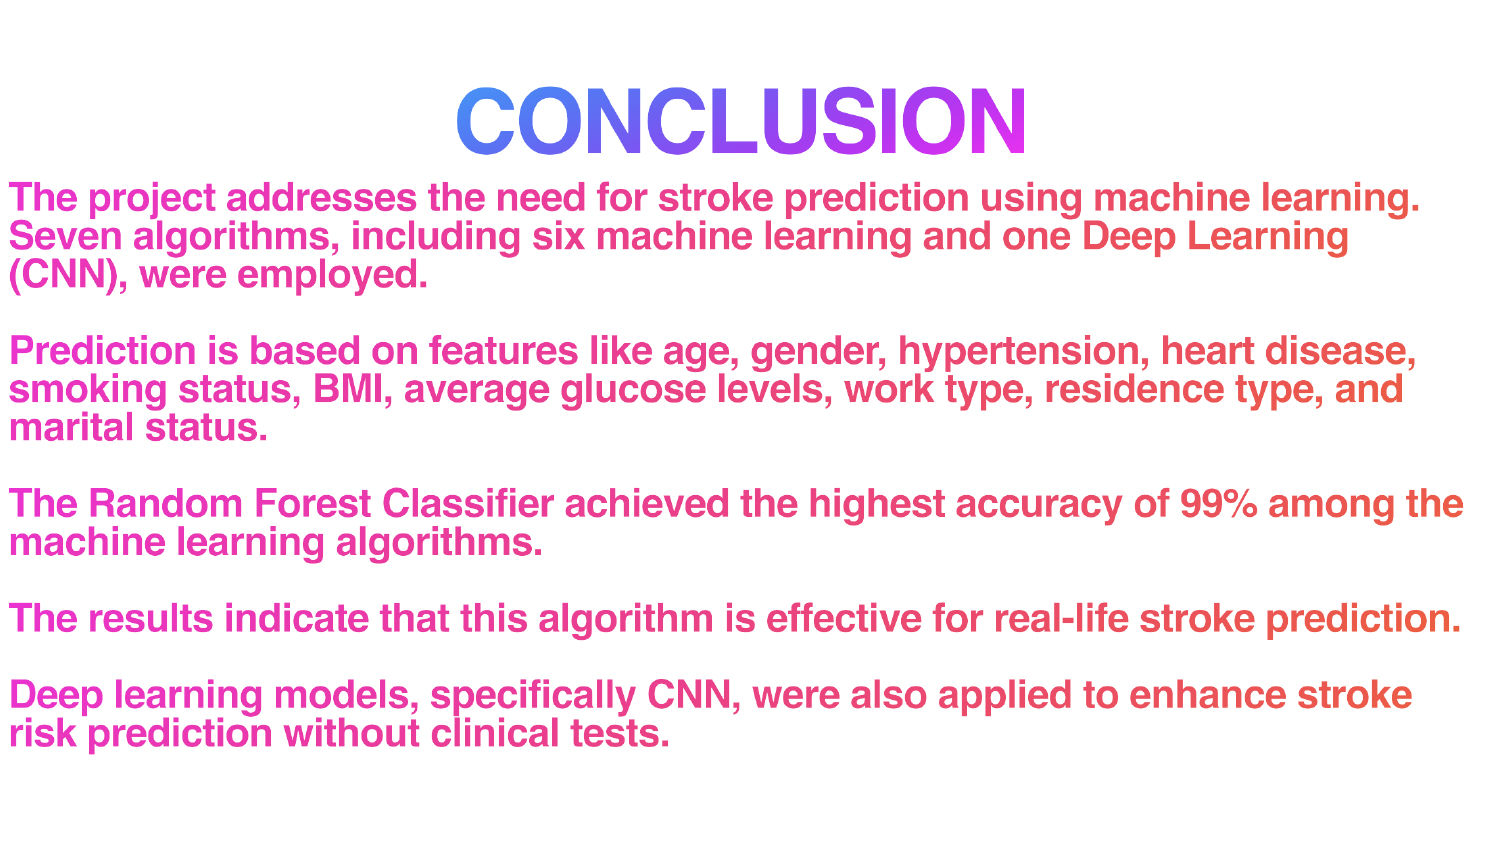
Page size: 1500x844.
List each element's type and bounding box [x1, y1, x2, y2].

picture [8, 61, 1477, 826]
